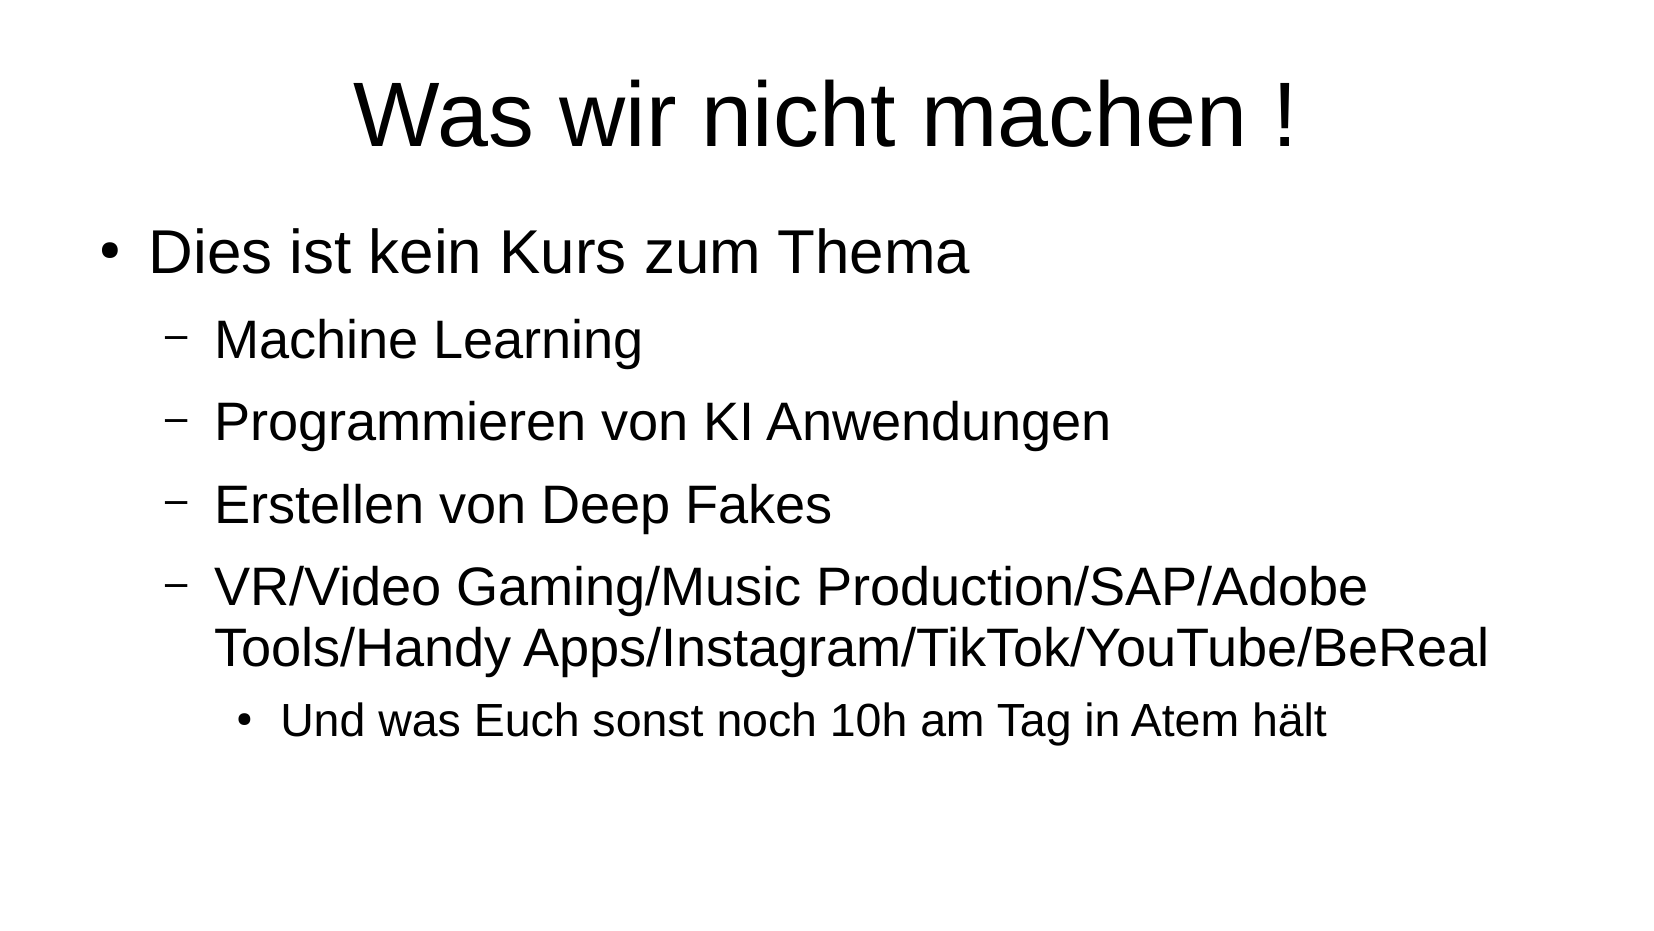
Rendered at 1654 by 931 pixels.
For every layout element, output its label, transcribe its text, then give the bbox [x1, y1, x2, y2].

list Dies ist kein Kurs zum Thema Machine Learning Programmieren von KI Anwendungen Erstellen von Deep Fakes VR/Video Gaming/Music Production/SAP/Adobe Tools/Handy Apps/Instagram/TikTok/YouTube/BeReal Und was Euch sonst noch 10h am Tag in Atem hält [82, 217, 1571, 758]
title Was wir nicht machen ! [82, 37, 1571, 193]
